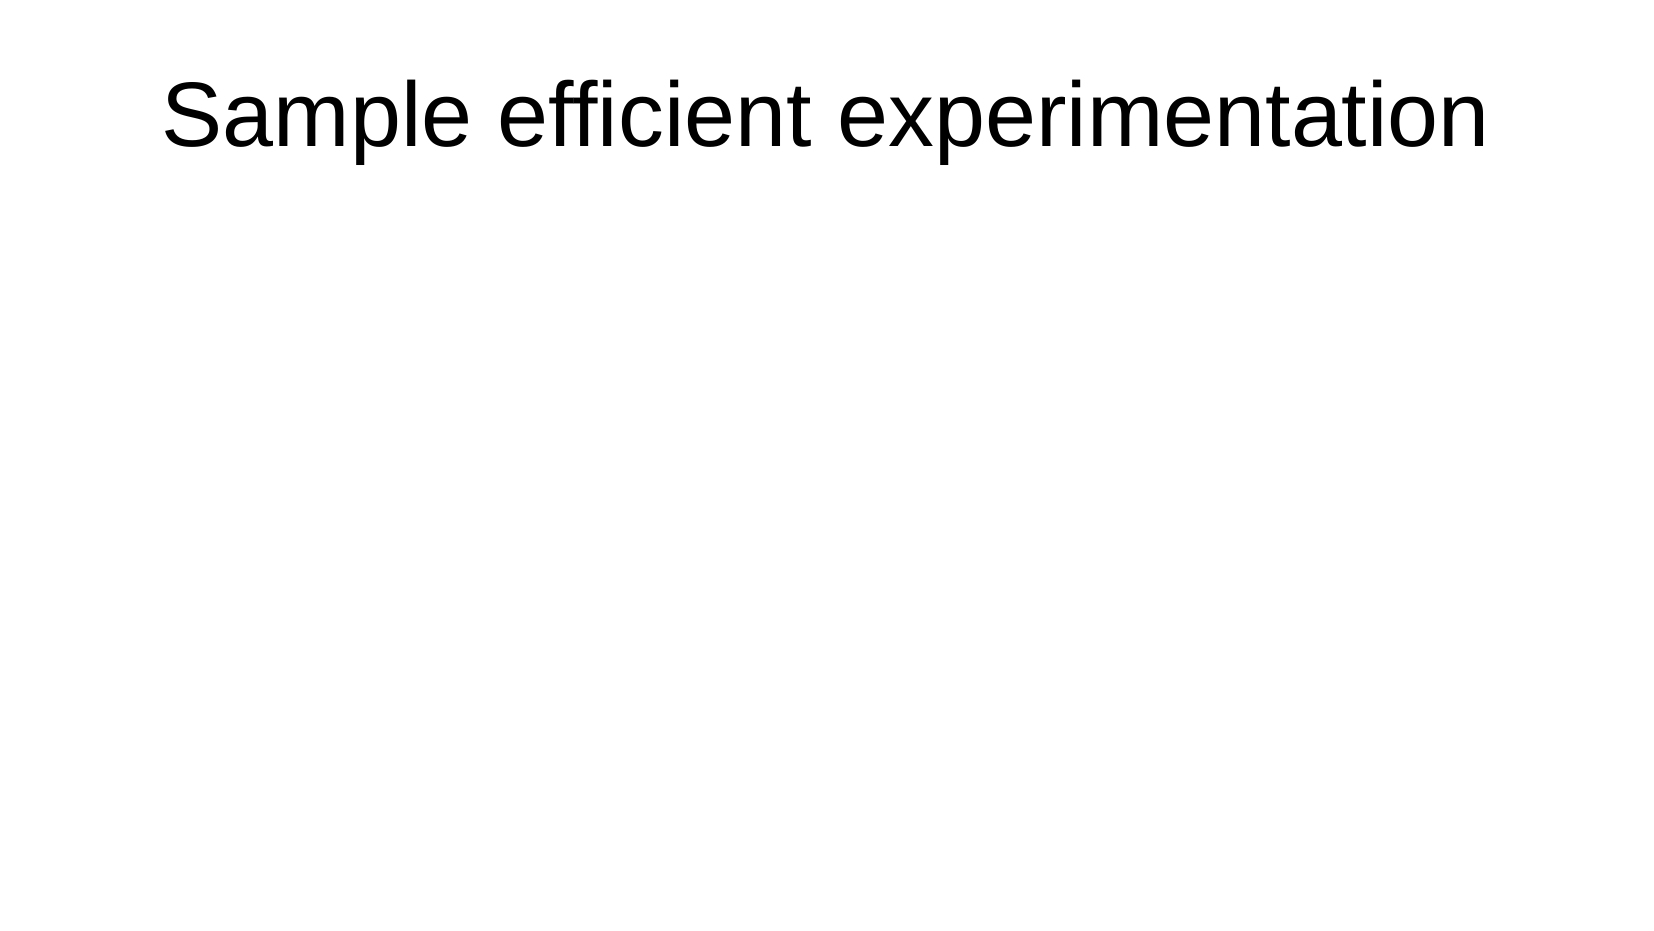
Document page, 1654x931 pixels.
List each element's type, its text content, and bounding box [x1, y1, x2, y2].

title Sample efficient experimentation [82, 37, 1571, 193]
